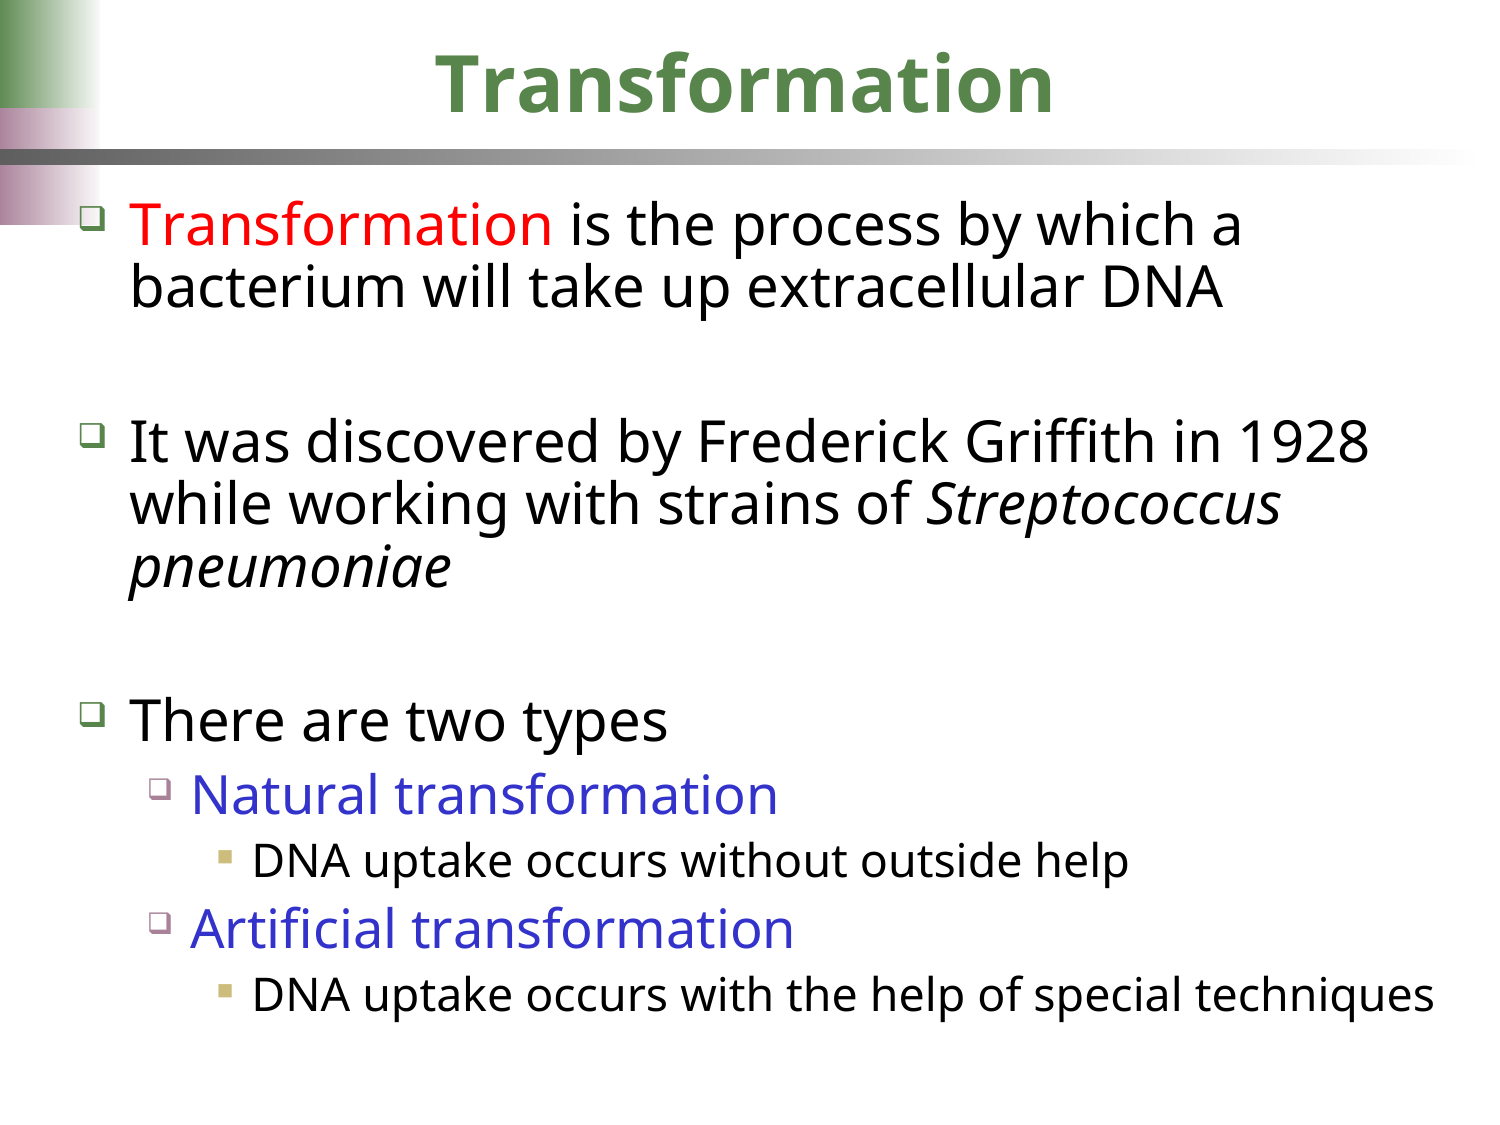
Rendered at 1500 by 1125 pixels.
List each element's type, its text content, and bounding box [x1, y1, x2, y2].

title Transformation [133, 24, 1359, 138]
list Transformation is the process by which a bacterium will take up extracellular DNA It was discovered by Frederick Griffith in 1928 while working with strains of Streptococcus pneumoniae There are two types Natural transformation DNA uptake occurs without outside help Artificial transformation DNA uptake occurs with the help of special techniques [62, 187, 1463, 1075]
